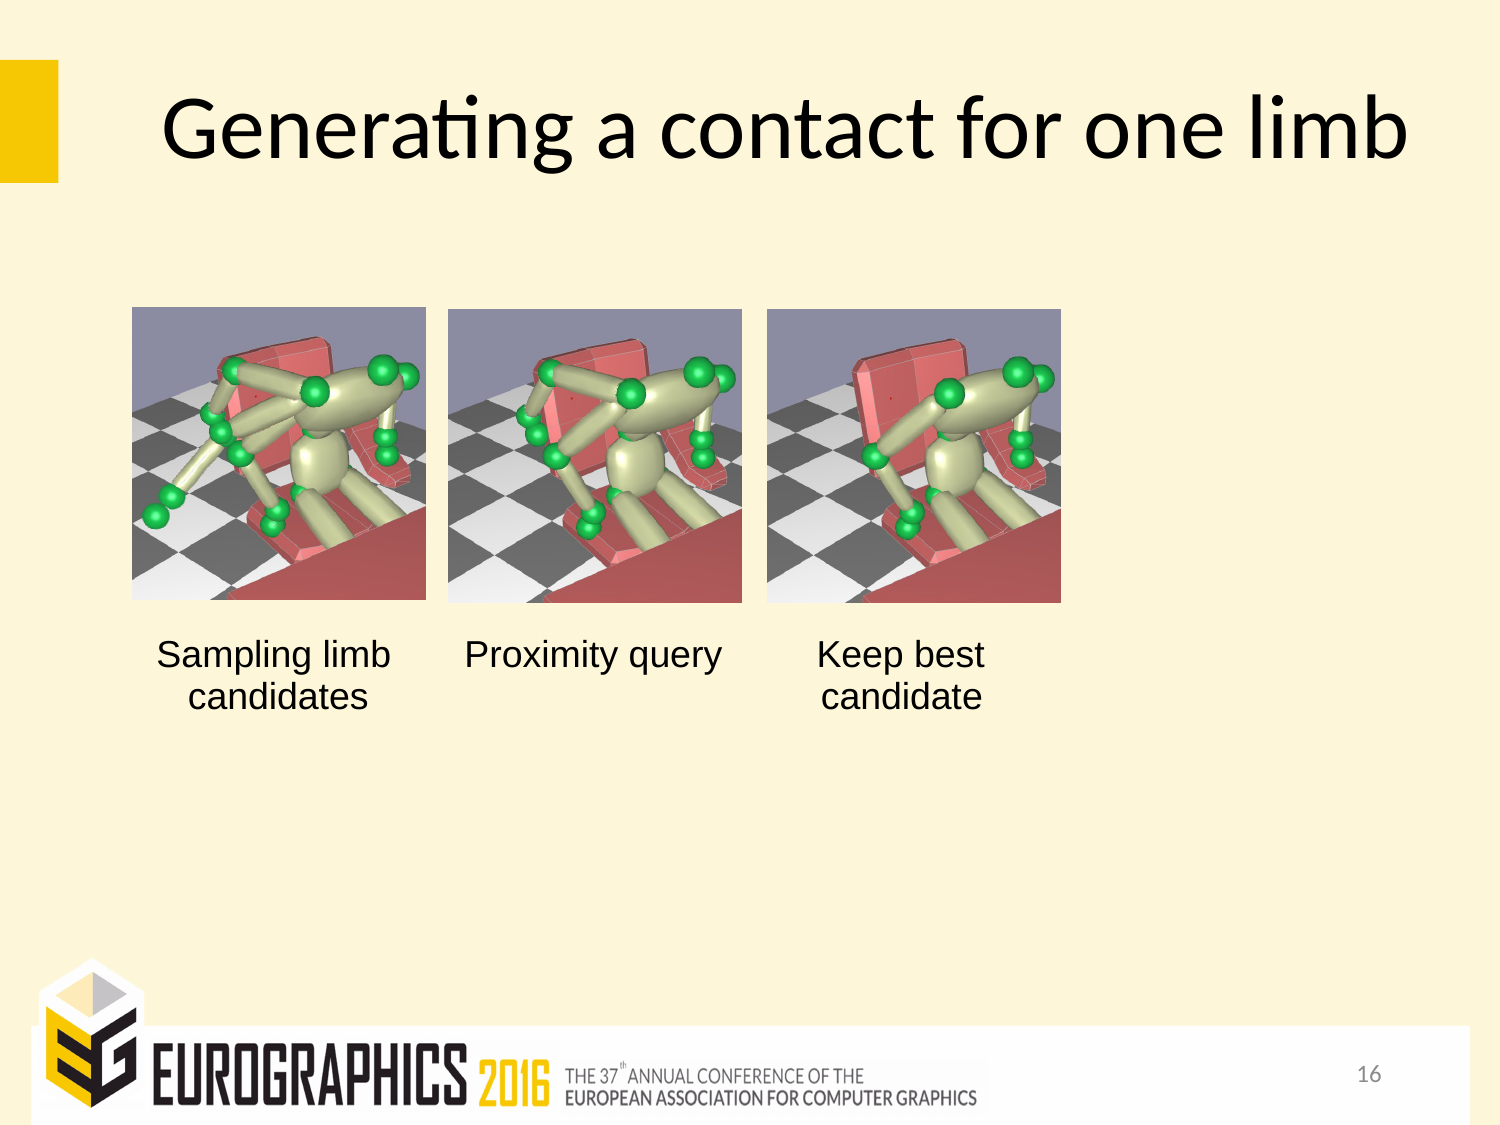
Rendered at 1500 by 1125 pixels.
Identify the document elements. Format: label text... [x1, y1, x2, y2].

title Generating a contact for one limb [58, 59, 1442, 183]
text_box Sampling limb Proximity query Keep best candidates candidate [141, 625, 1335, 725]
slide_number <numéro> [1303, 1042, 1397, 1103]
picture [0, 0, 1500, 1125]
